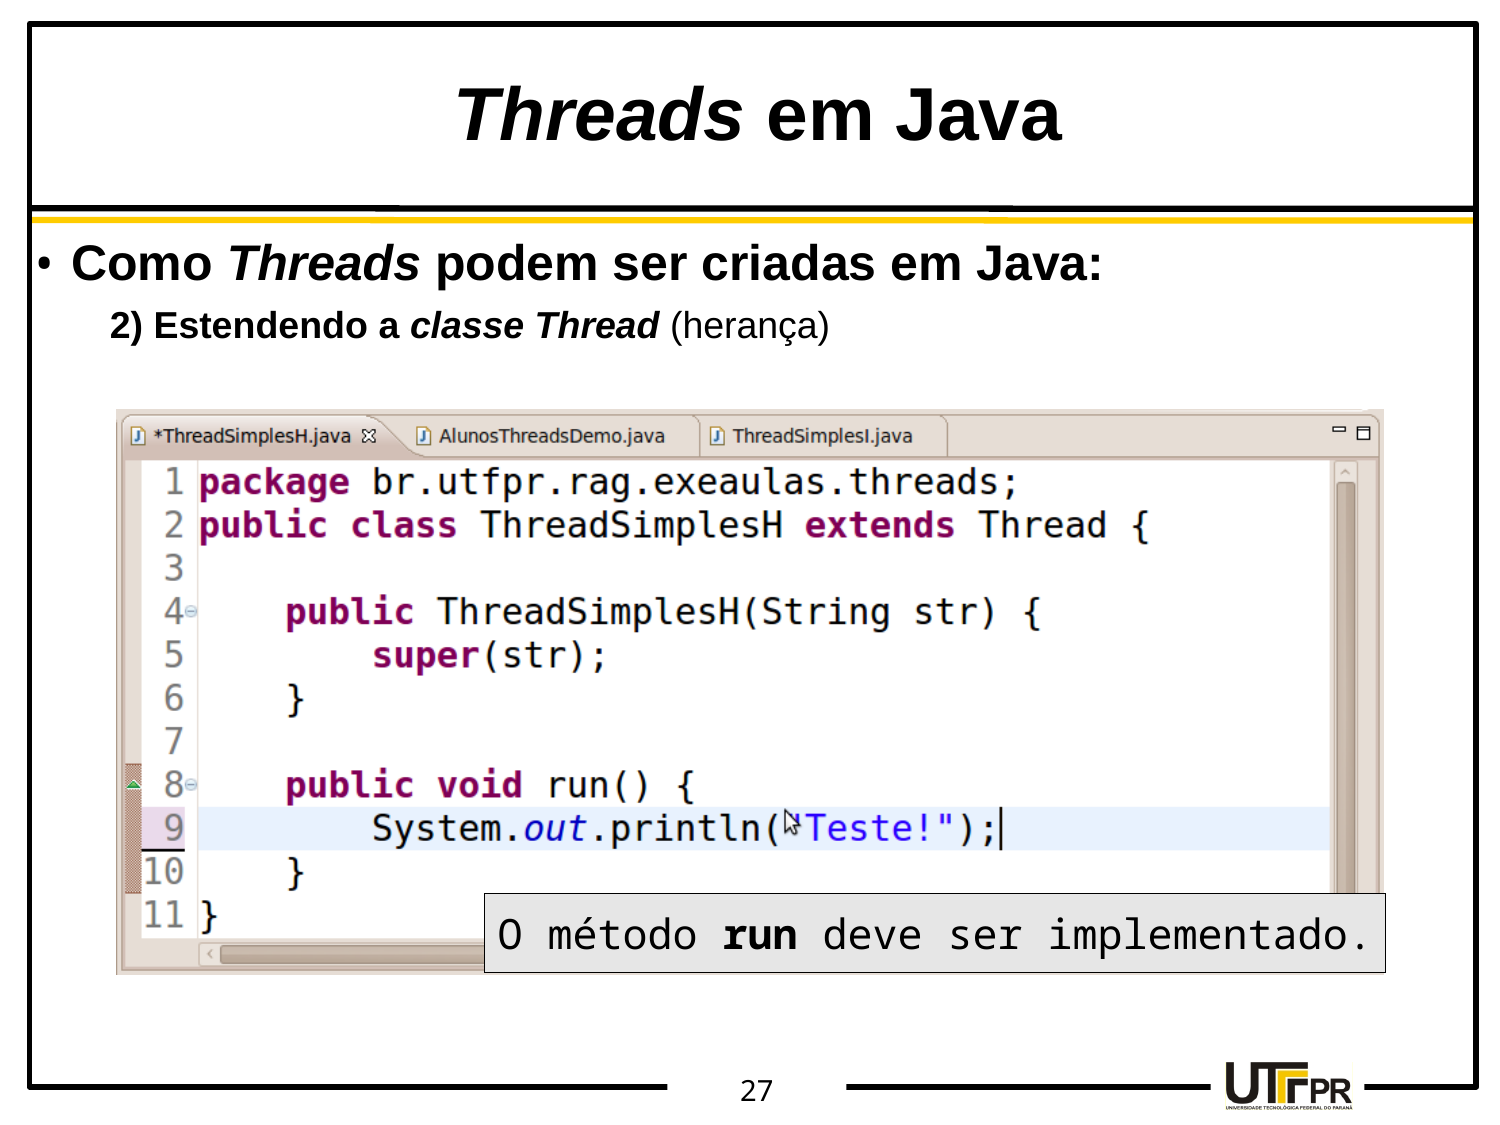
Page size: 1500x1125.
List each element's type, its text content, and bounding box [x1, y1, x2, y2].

text_box O método run deve ser implementado. [484, 893, 1386, 973]
picture [1225, 1062, 1353, 1110]
list Como Threads podem ser criadas em Java: Estendendo a classe Thread (herança) [20, 229, 1488, 739]
picture [116, 409, 1384, 975]
title Threads em Java [40, 31, 1477, 202]
